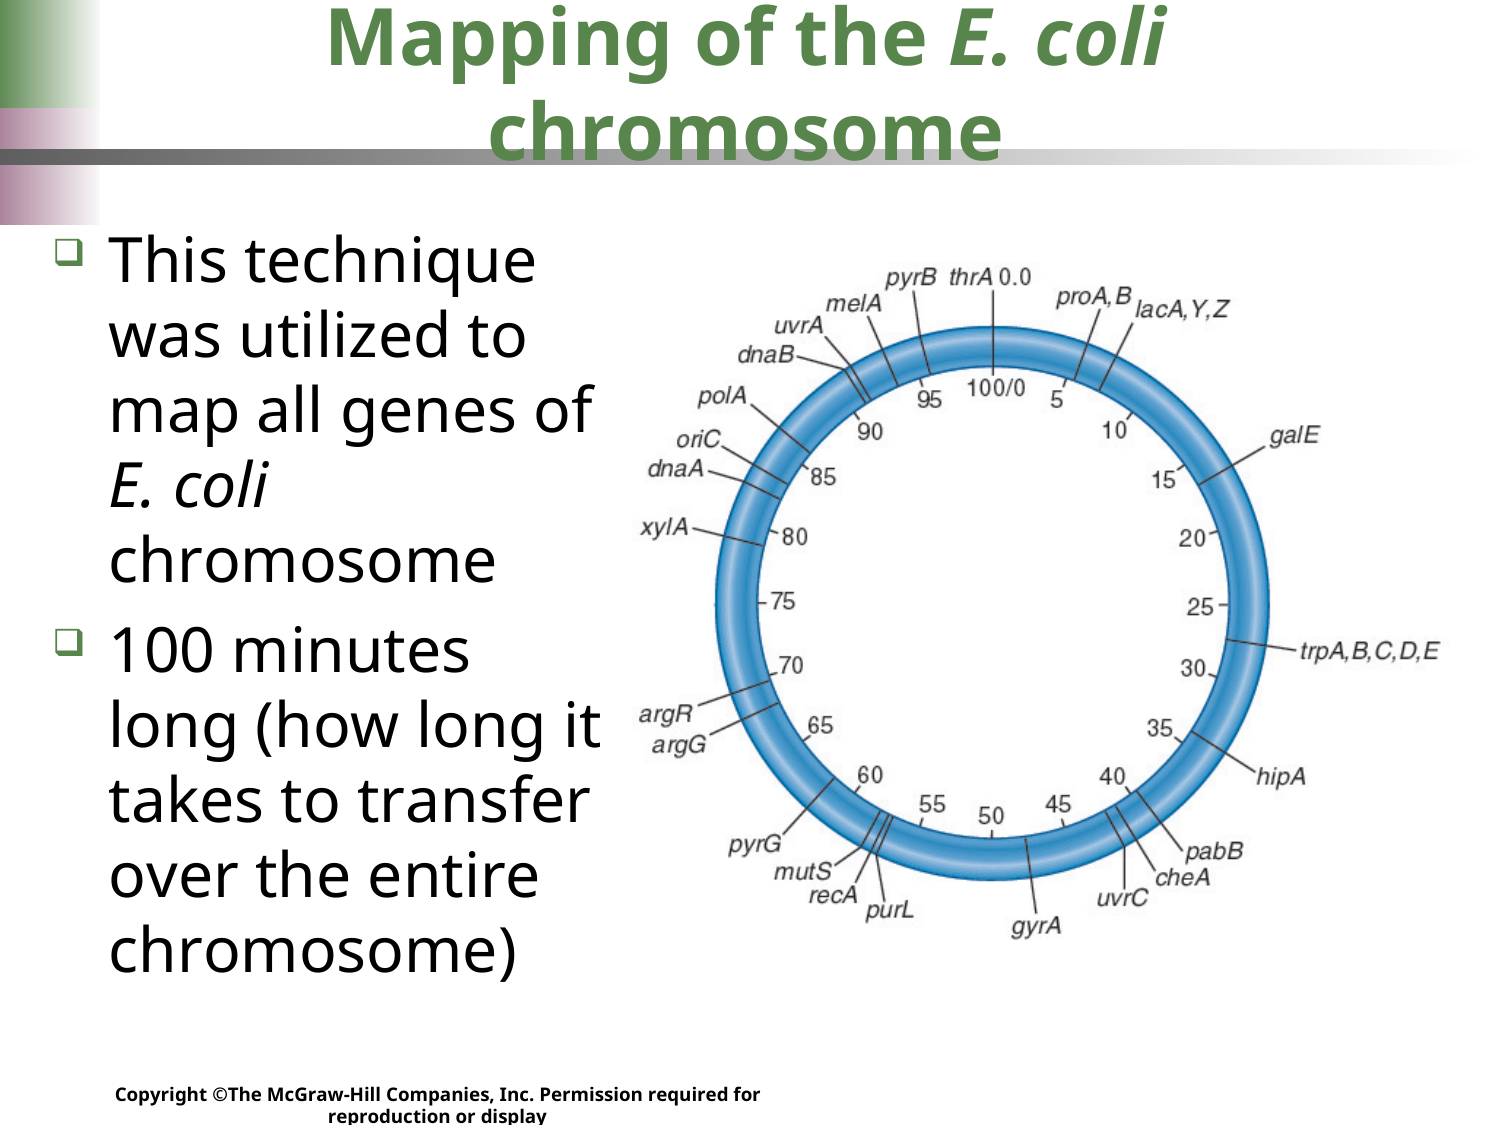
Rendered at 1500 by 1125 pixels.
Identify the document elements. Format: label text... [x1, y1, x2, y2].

picture [600, 262, 1476, 965]
list This technique was utilized to map all genes of E. coli chromosome 100 minutes long (how long it takes to transfer over the entire chromosome) [37, 212, 625, 1074]
text_box Copyright ©The McGraw-Hill Companies, Inc. Permission required for reproduction or display [37, 1074, 838, 1101]
title Mapping of the E. coli chromosome [133, 24, 1359, 138]
